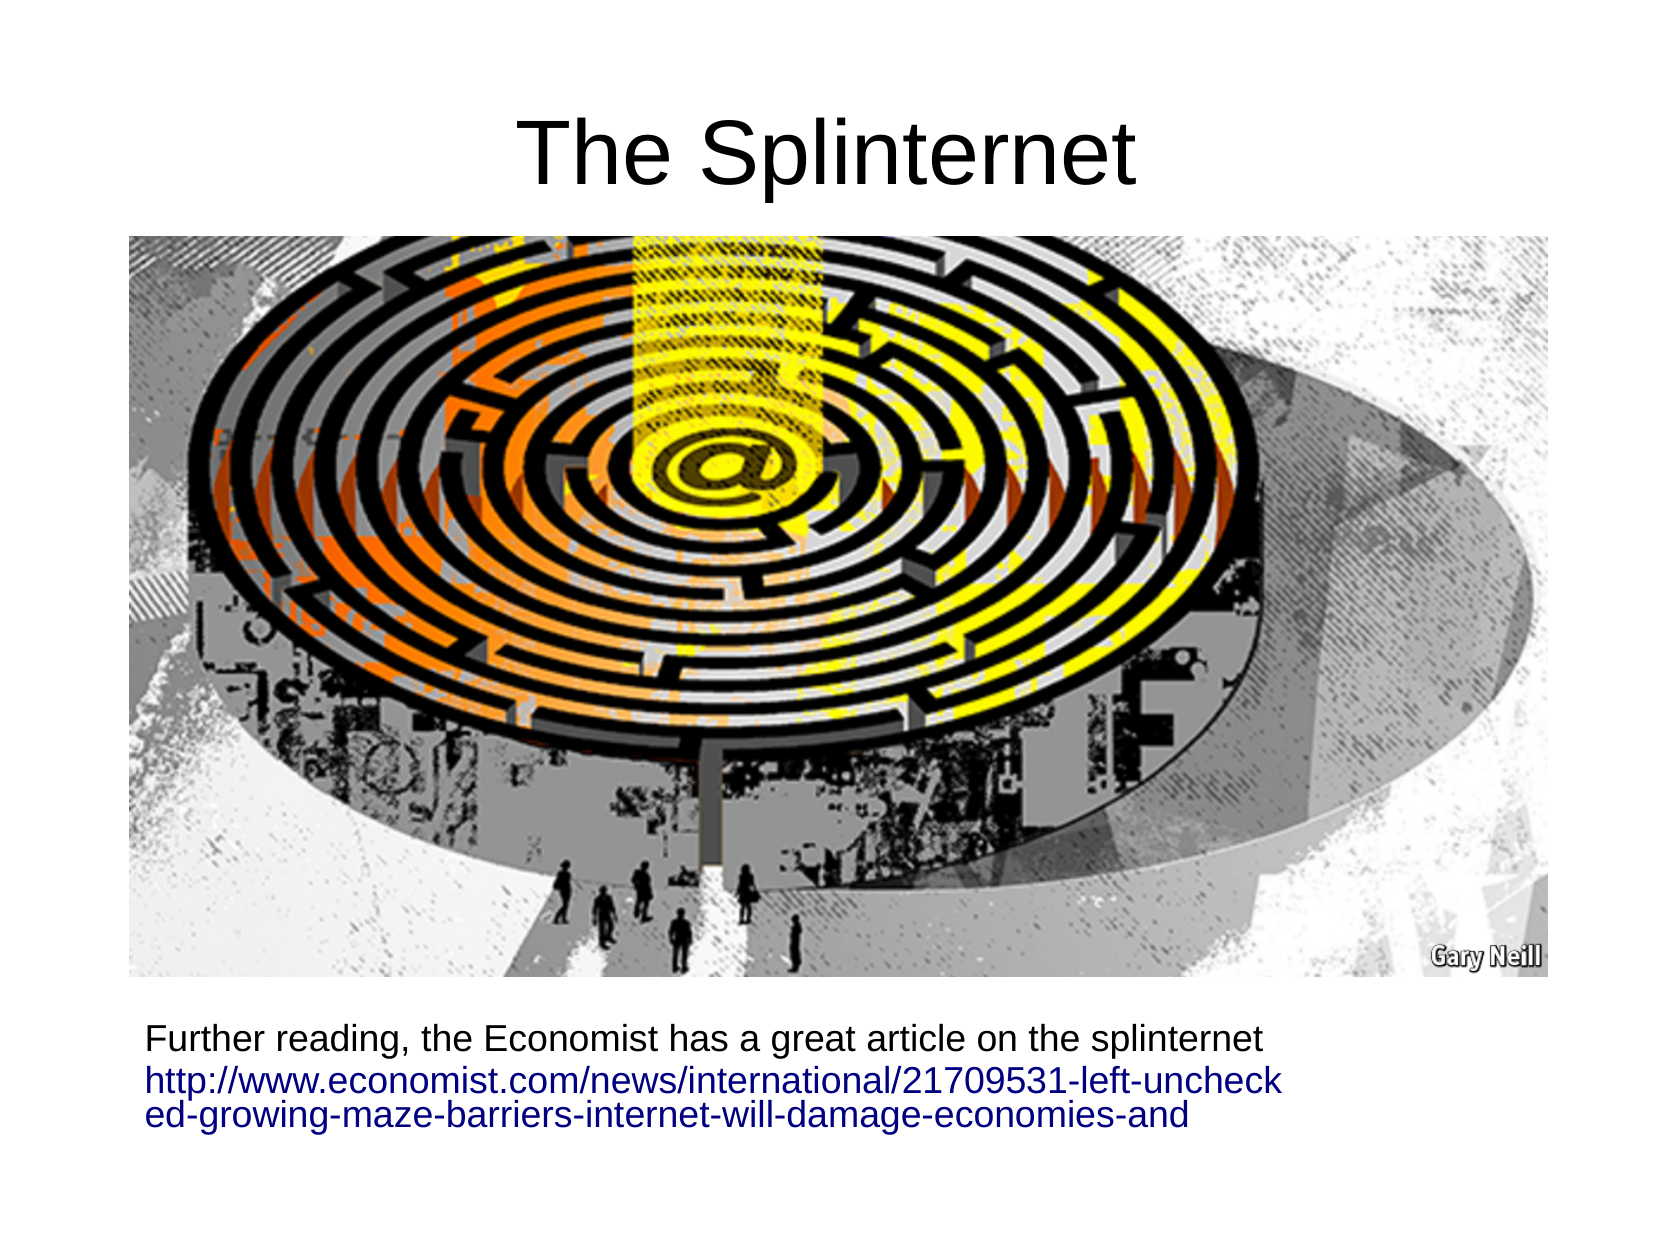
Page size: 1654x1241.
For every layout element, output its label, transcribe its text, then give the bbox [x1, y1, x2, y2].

title The Splinternet [82, 49, 1571, 257]
text_box Further reading, the Economist has a great article on the splinternet http://www.economist.com/news/international/21709531-left-unchecked-growing-maze-barriers-internet-will-damage-economies-and [129, 1010, 1312, 1151]
picture [129, 236, 1548, 977]
